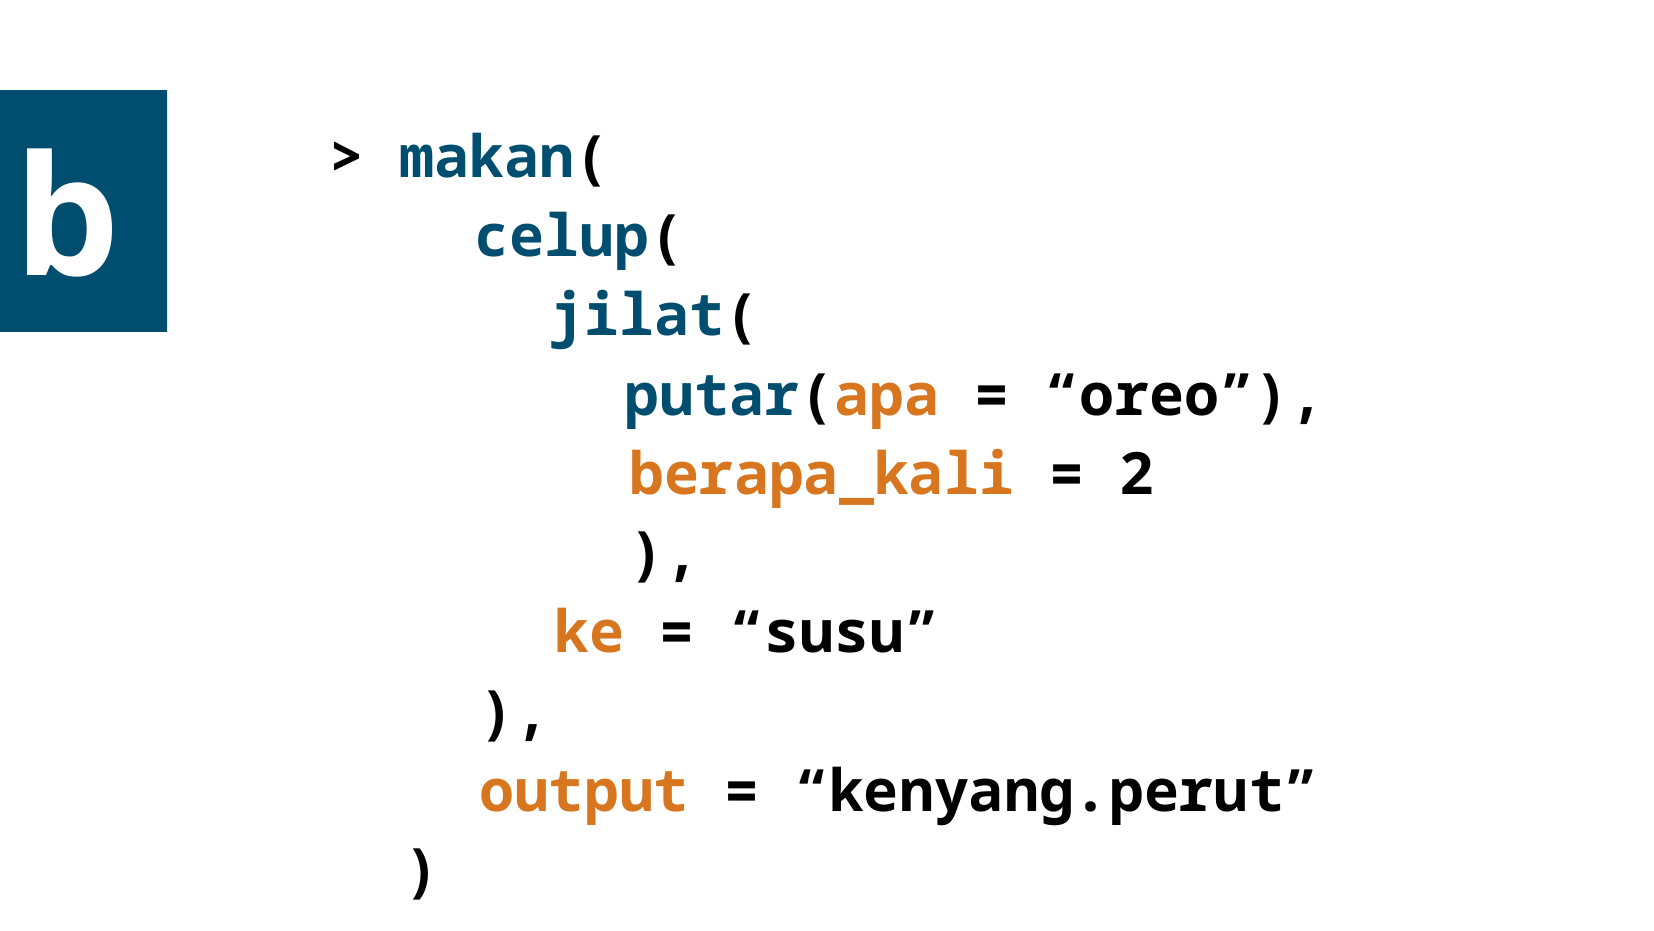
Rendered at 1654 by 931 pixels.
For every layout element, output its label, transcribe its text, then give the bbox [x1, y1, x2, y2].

text_box b [0, 90, 168, 301]
text_box > makan( celup( jilat( putar(apa = “oreo”), berapa_kali = 2 ), ke = “susu” ), output = “kenyang.perut” ) [314, 107, 1340, 823]
